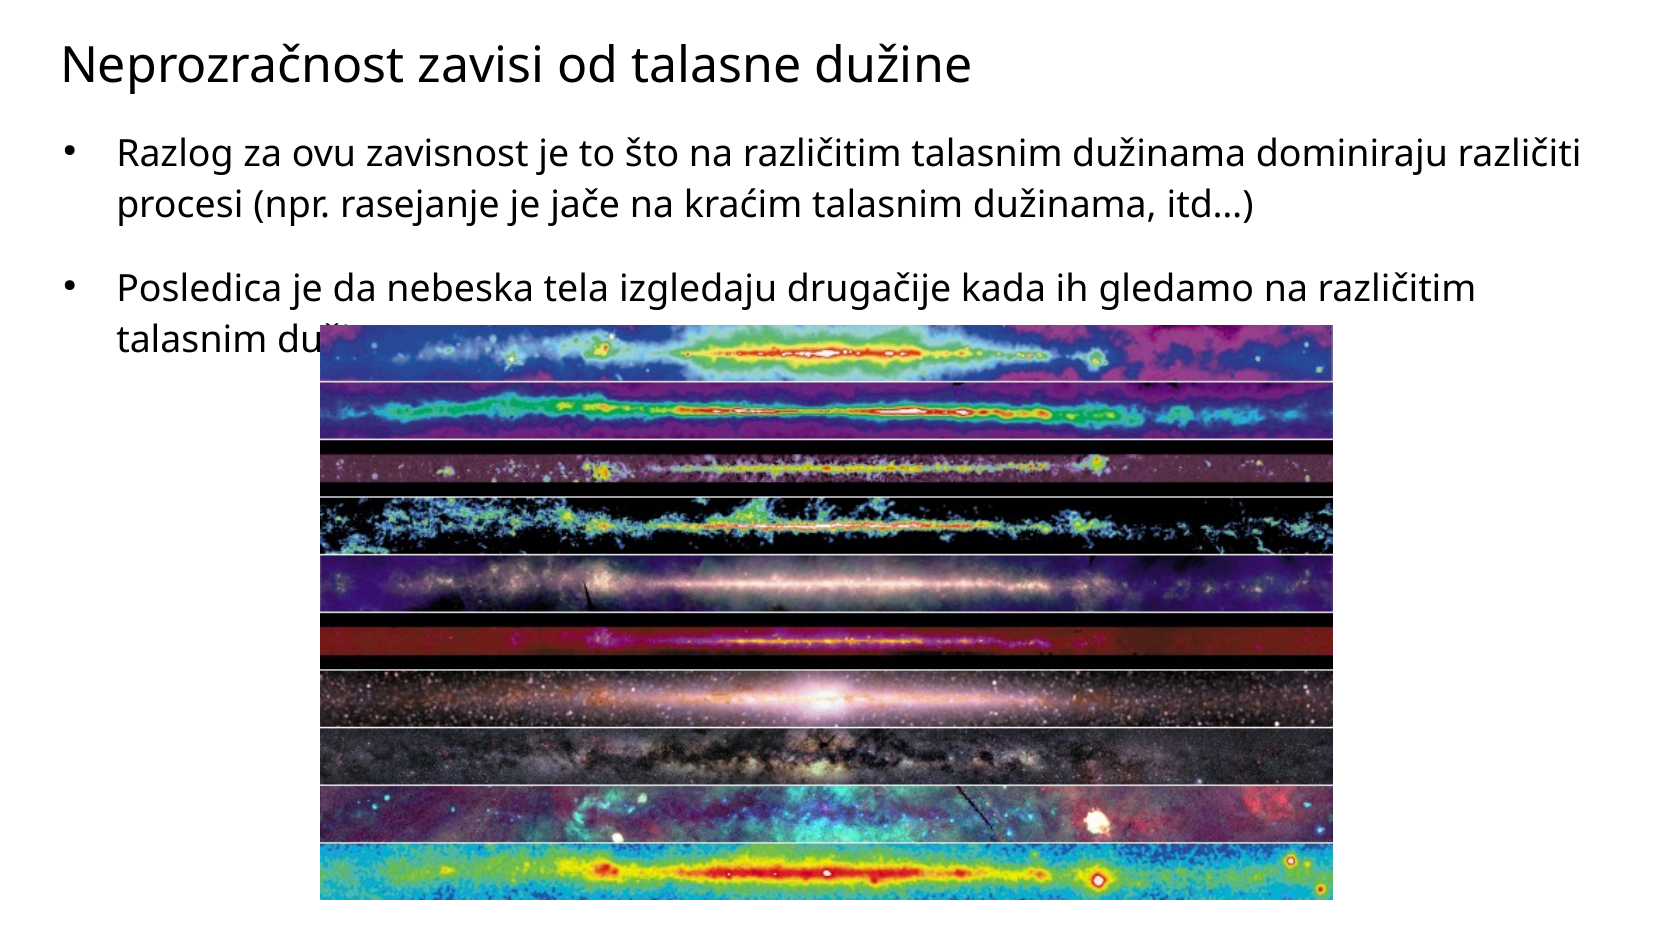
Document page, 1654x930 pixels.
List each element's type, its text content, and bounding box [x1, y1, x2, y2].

title Neprozračnost zavisi od talasne dužine [59, 13, 1648, 113]
list Razlog za ovu zavisnost je to što na različitim talasnim dužinama dominiraju različiti procesi (npr. rasejanje je jače na kraćim talasnim dužinama, itd…) Posledica je da nebeska tela izgledaju drugačije kada ih gledamo na različitim talasnim dužinama [45, 126, 1635, 856]
picture [320, 325, 1333, 901]
